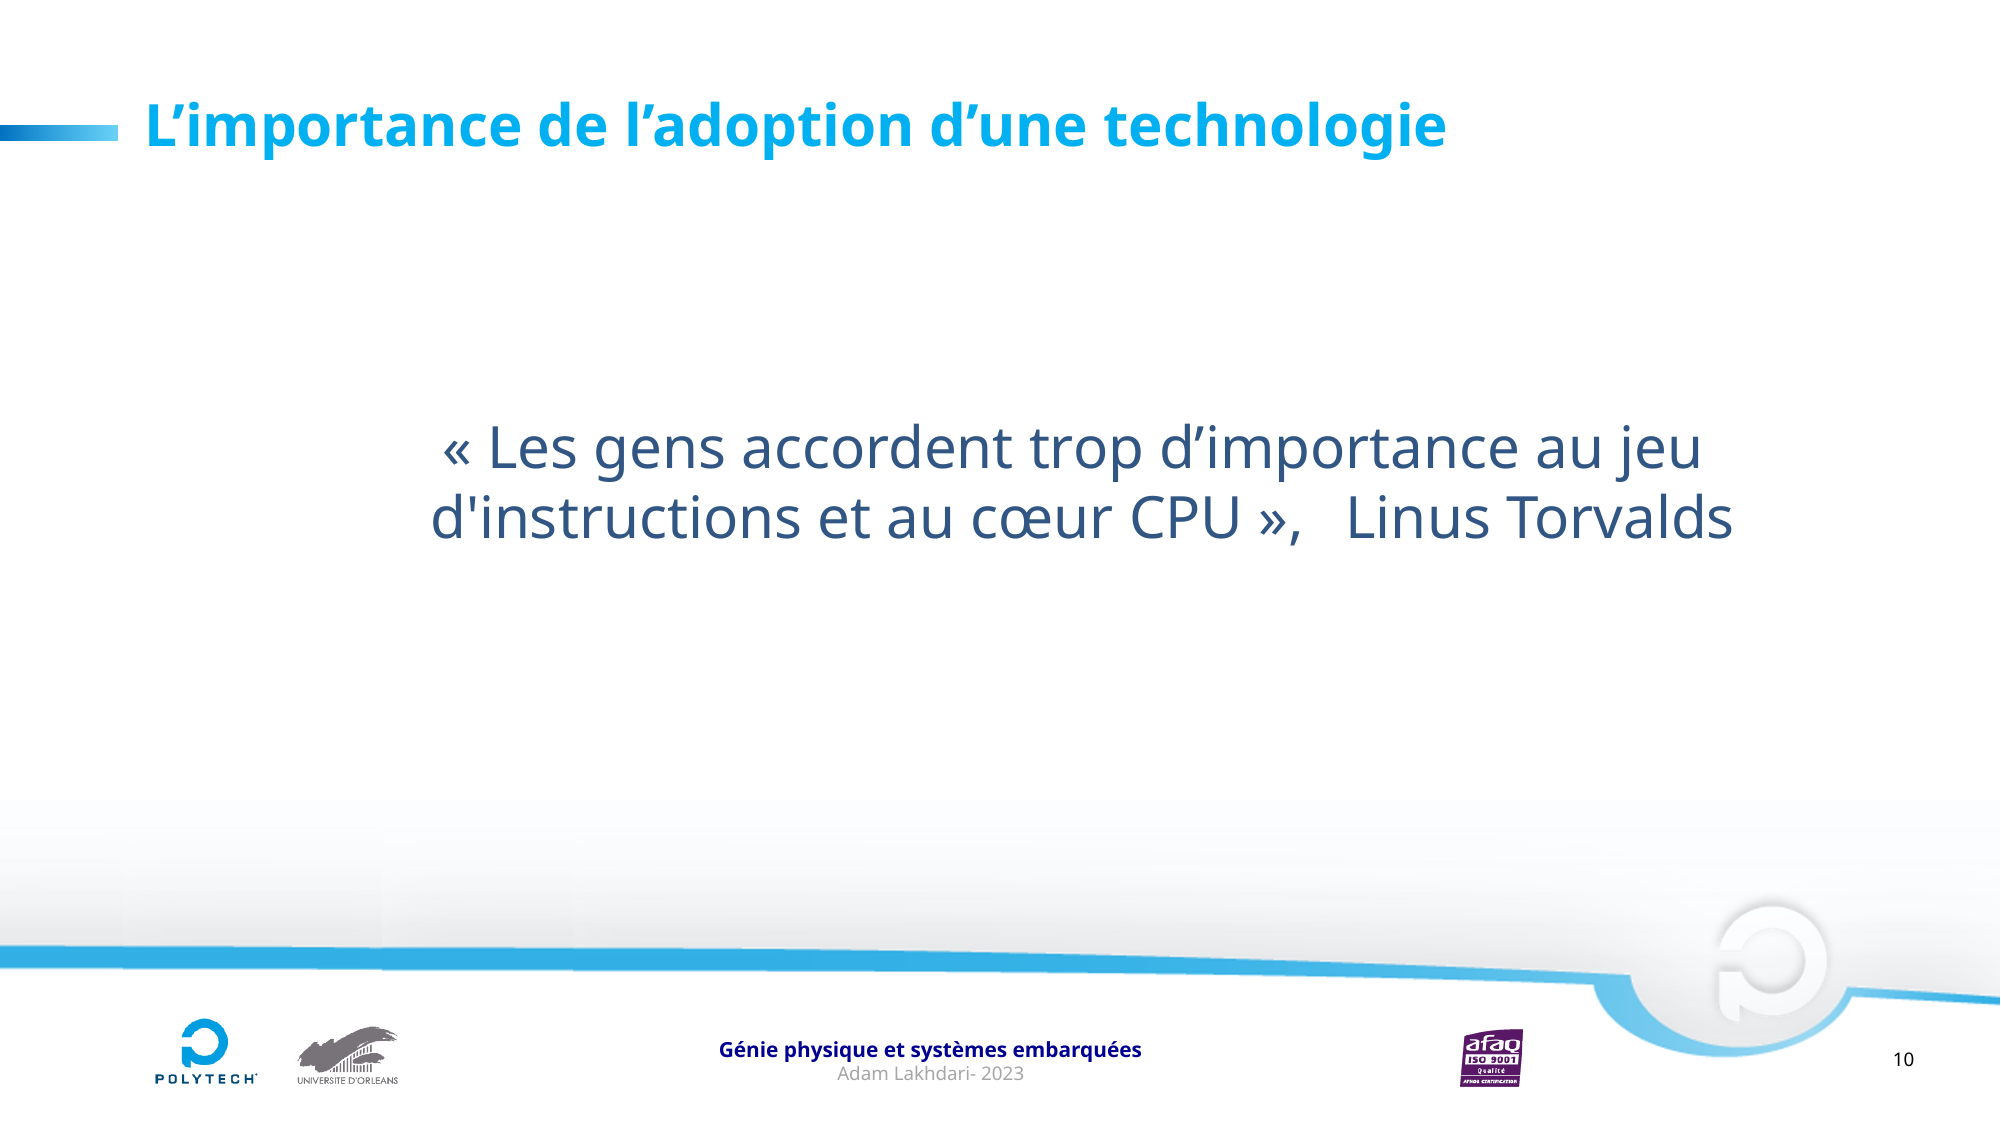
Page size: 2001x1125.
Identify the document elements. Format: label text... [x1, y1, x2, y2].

title L’importance de l’adoption d’une technologie [129, 29, 1930, 218]
picture [0, 800, 2000, 1125]
text_box Génie physique et systèmes embarquées Adam Lakhdari- 2023 [402, 1035, 1459, 1085]
list « Les gens accordent trop d’importance au jeu d'instructions et au cœur CPU », Linus Torvalds [383, 402, 1761, 916]
